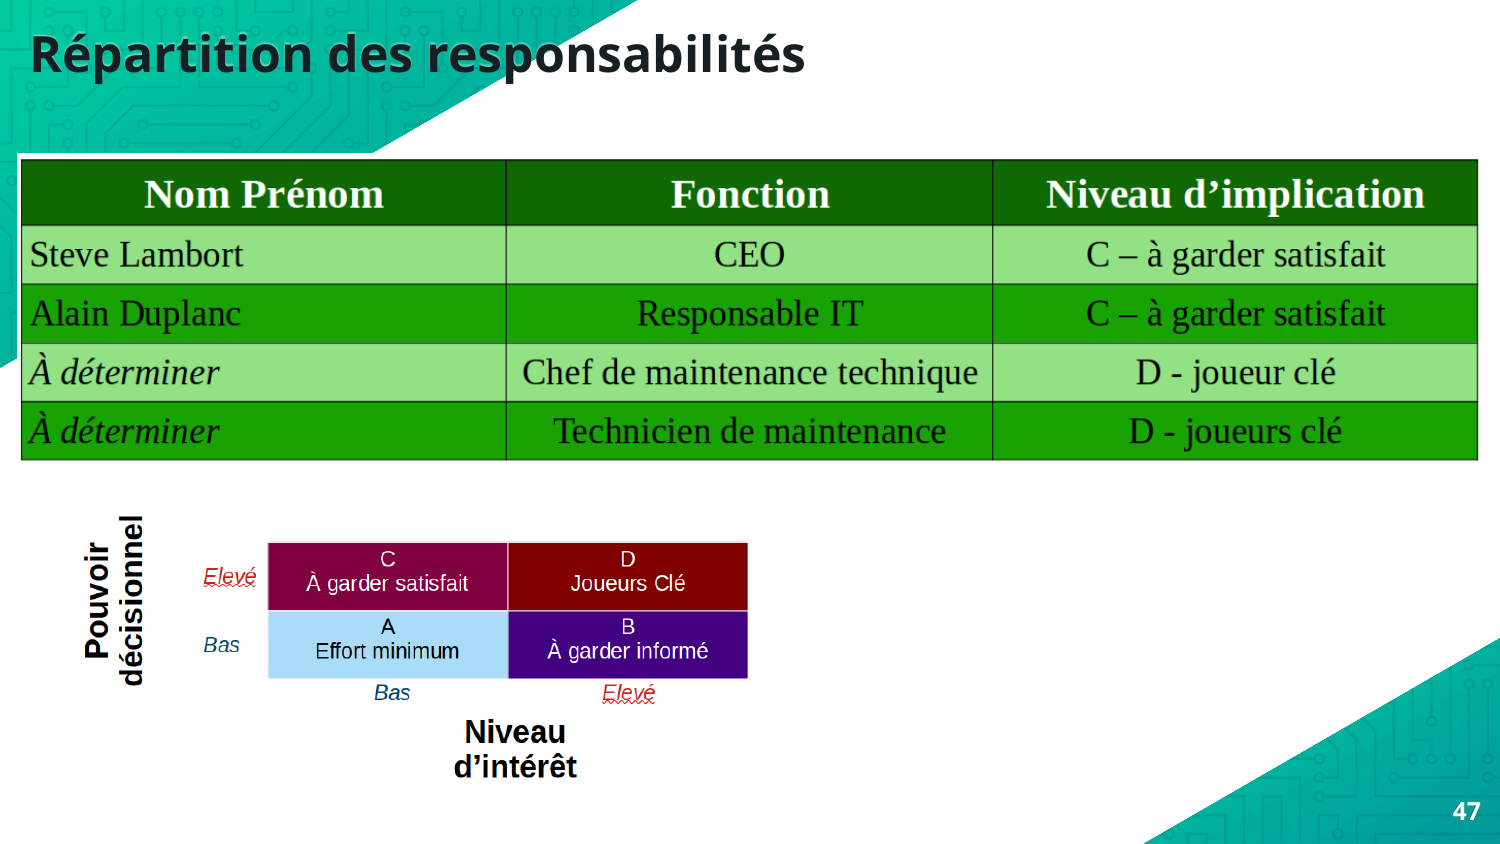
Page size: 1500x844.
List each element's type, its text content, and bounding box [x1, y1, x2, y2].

title Répartition des responsabilités [29, 29, 1249, 88]
picture [17, 153, 1483, 469]
picture [76, 500, 754, 784]
slide_number <numéro> [1391, 779, 1482, 844]
